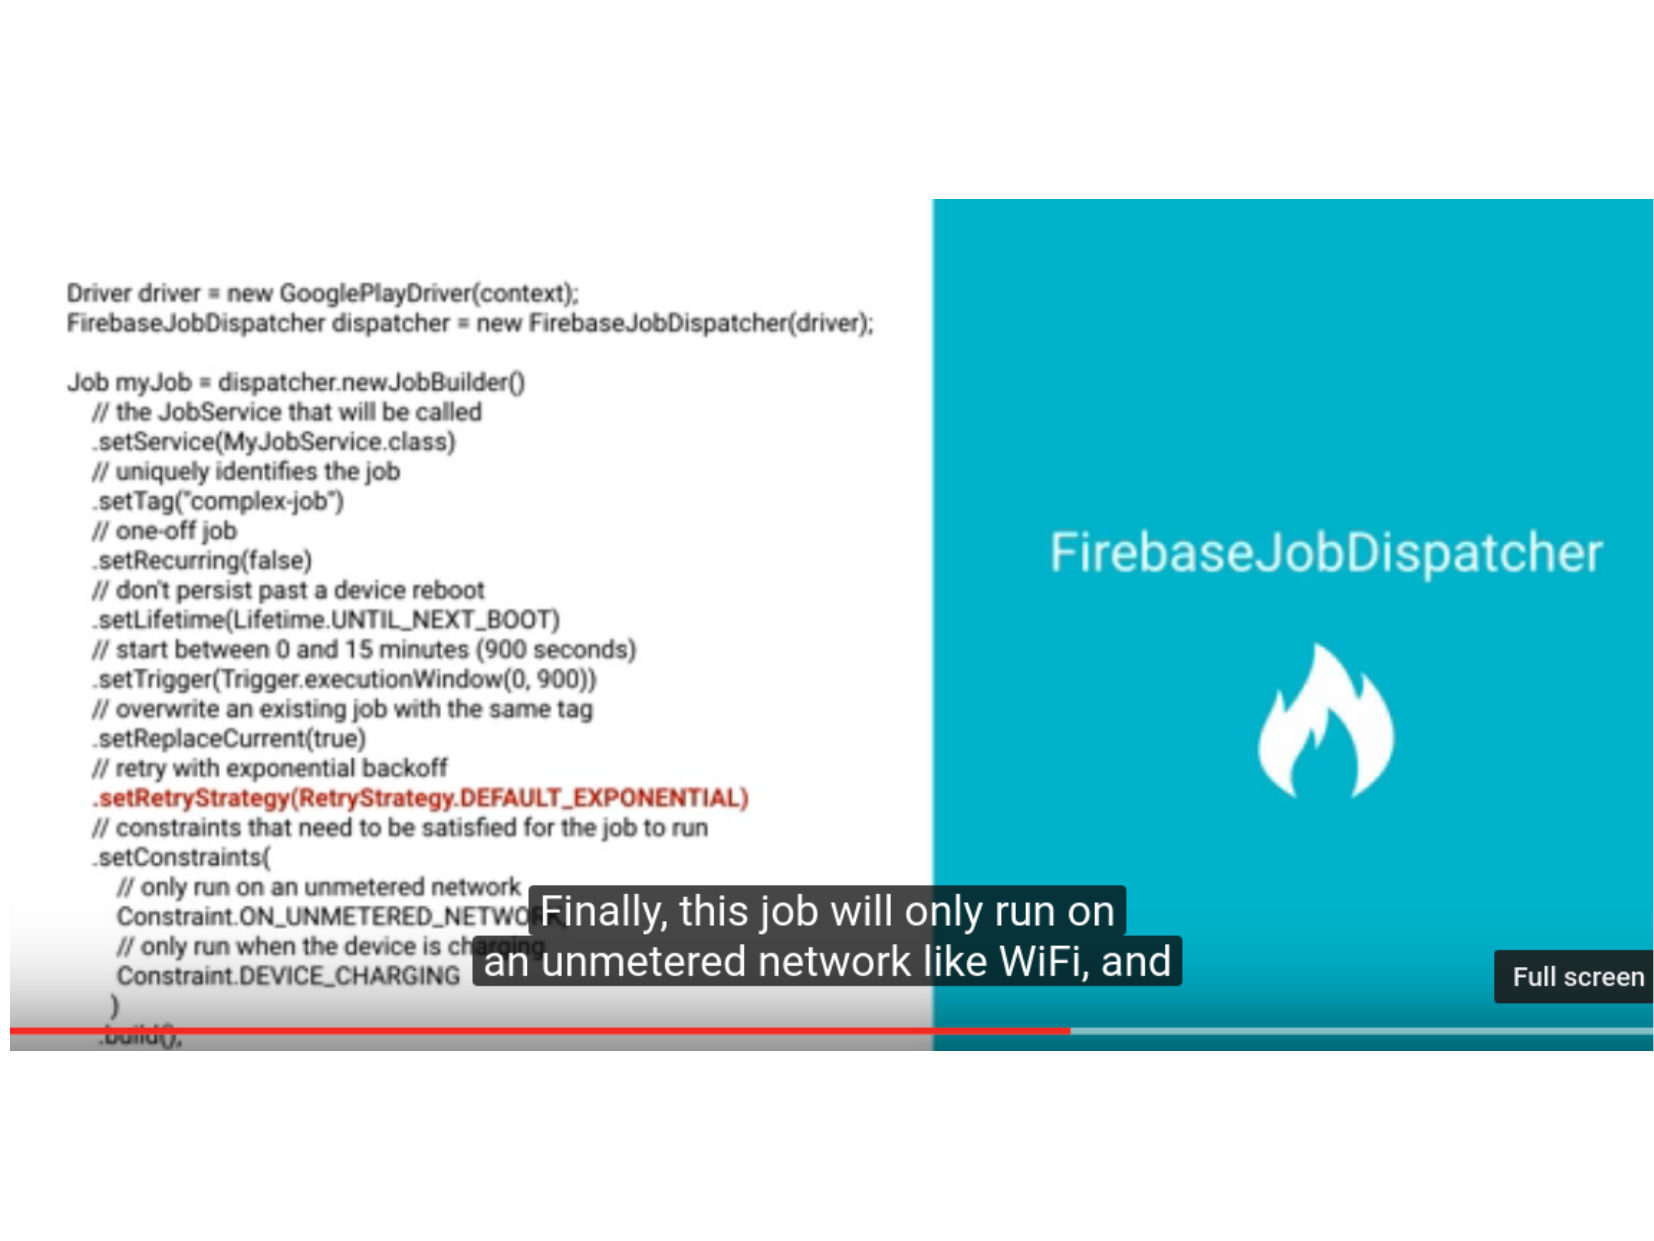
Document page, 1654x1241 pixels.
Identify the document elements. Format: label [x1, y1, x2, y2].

picture [10, 199, 1654, 1051]
